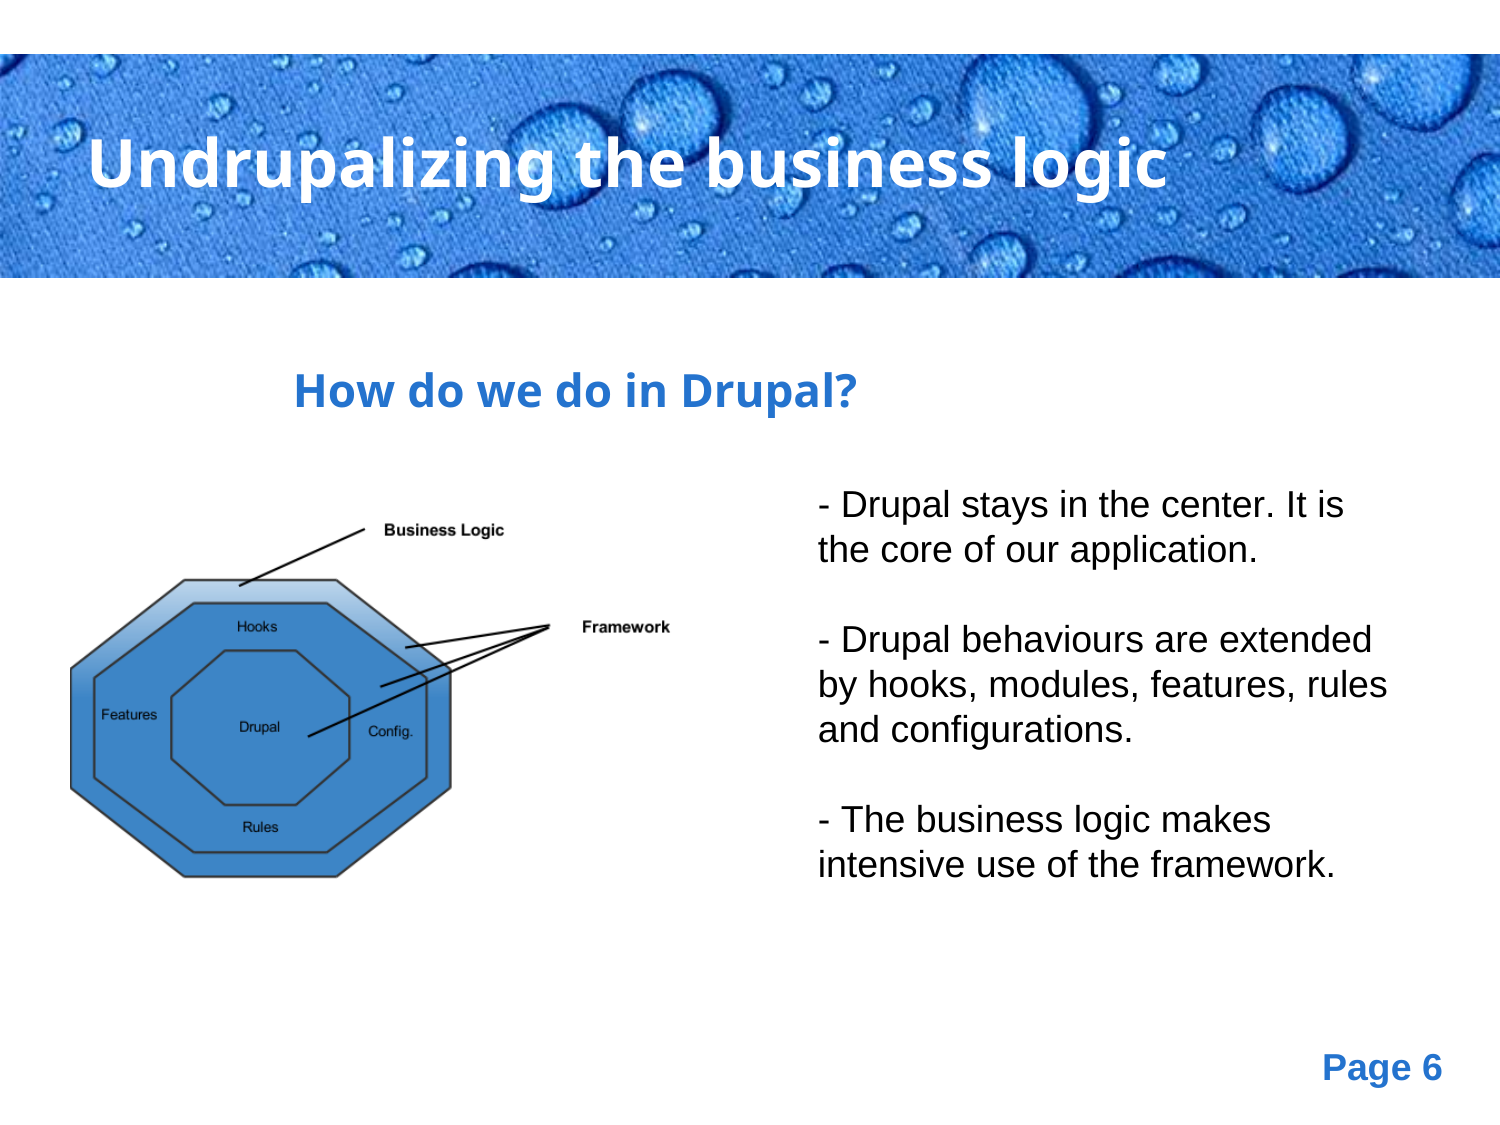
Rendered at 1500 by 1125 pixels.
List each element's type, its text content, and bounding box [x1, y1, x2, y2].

text_box Undrupalizing the business logic [71, 112, 1185, 209]
text_box - Drupal stays in the center. It is the core of our application. - Drupal behaviours are extended by hooks, modules, features, rules and configurations. - The business logic makes intensive use of the framework. [803, 472, 1418, 893]
picture [70, 519, 730, 901]
text_box How do we do in Drupal? [278, 354, 992, 425]
picture [0, 54, 1500, 278]
